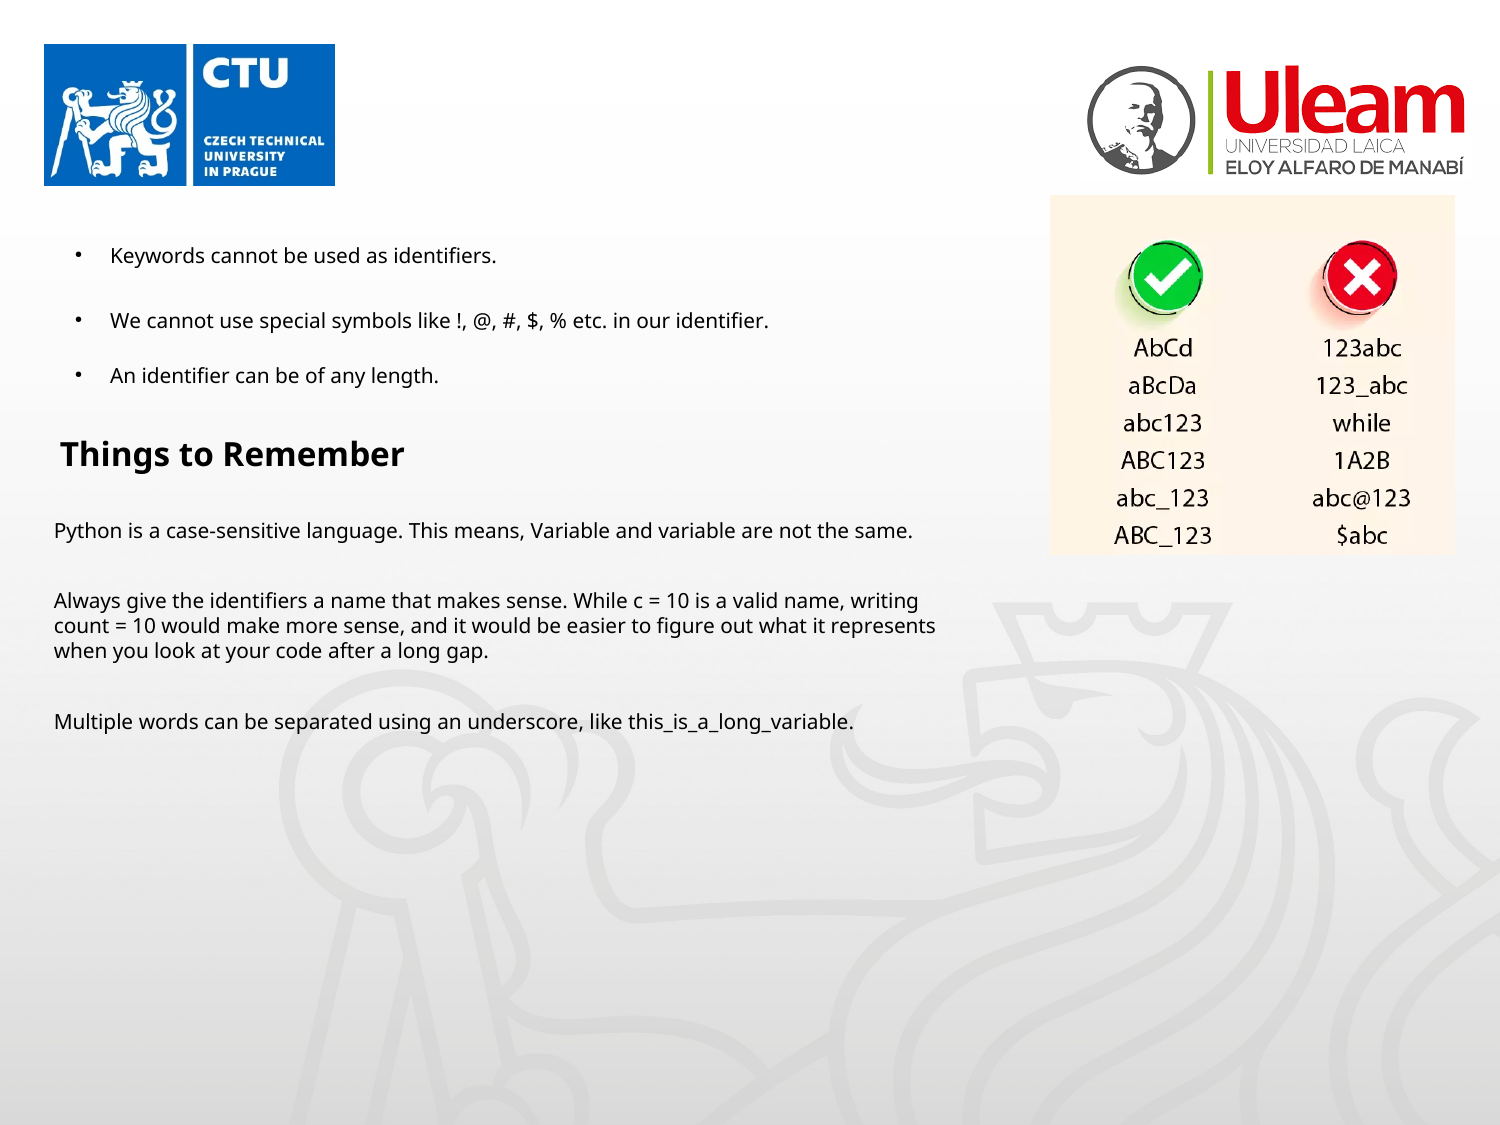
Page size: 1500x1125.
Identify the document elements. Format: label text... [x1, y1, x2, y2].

text_box Keywords cannot be used as identifiers. [60, 235, 677, 300]
text_box An identifier can be of any length. [60, 365, 511, 421]
text_box Python is a case-sensitive language. This means, Variable and variable are not the same. Always give the identifiers a name that makes sense. While c = 10 is a valid name, writing count = 10 would make more sense, and it would be easier to figure out what it represents when you look at your code after a long gap. Multiple words can be separated using an underscore, like this_is_a_long_variable. [39, 510, 961, 837]
text_box Things to Remember [45, 425, 556, 480]
text_box We cannot use special symbols like !, @, #, $, % etc. in our identifier. [60, 299, 897, 365]
picture [0, 0, 1500, 1125]
